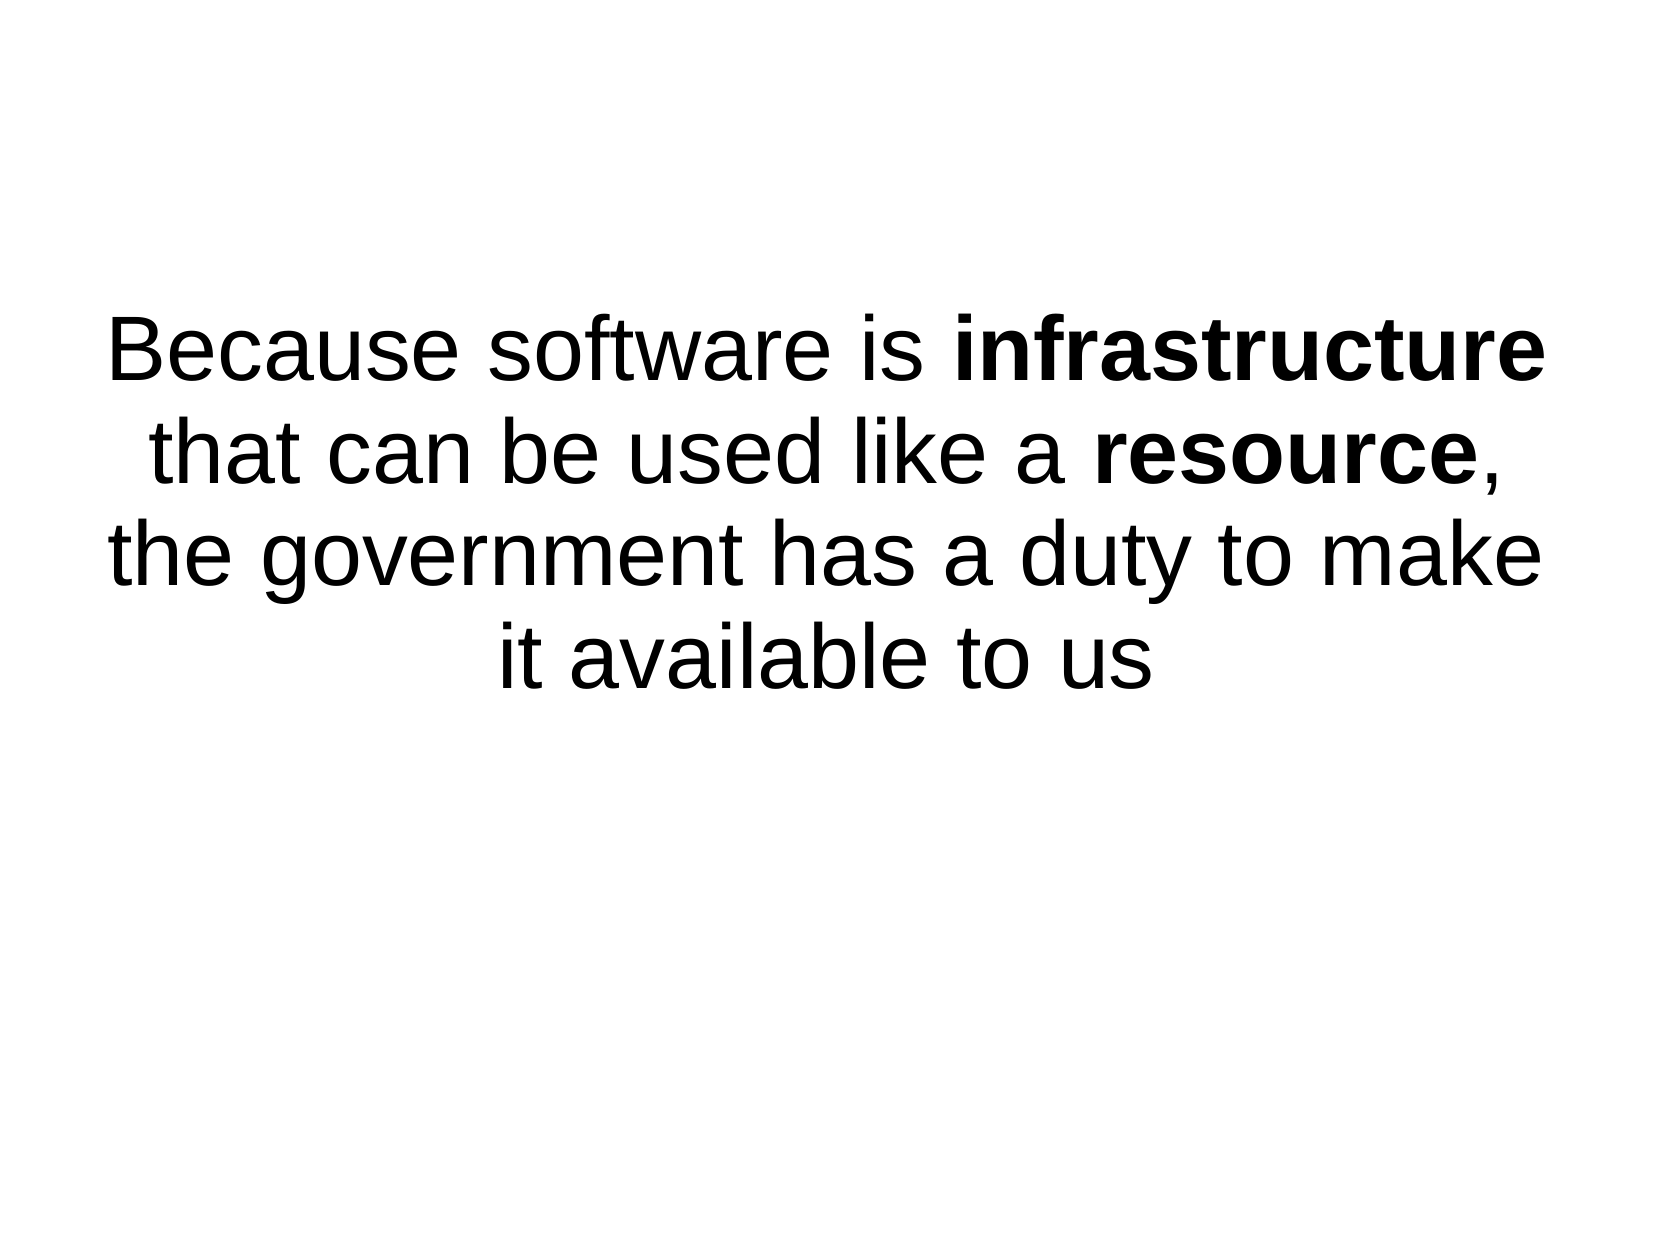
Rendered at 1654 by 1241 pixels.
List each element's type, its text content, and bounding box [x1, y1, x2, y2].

title Because software is infrastructure that can be used like a resource, the government has a duty to make it available to us [82, 180, 1571, 826]
